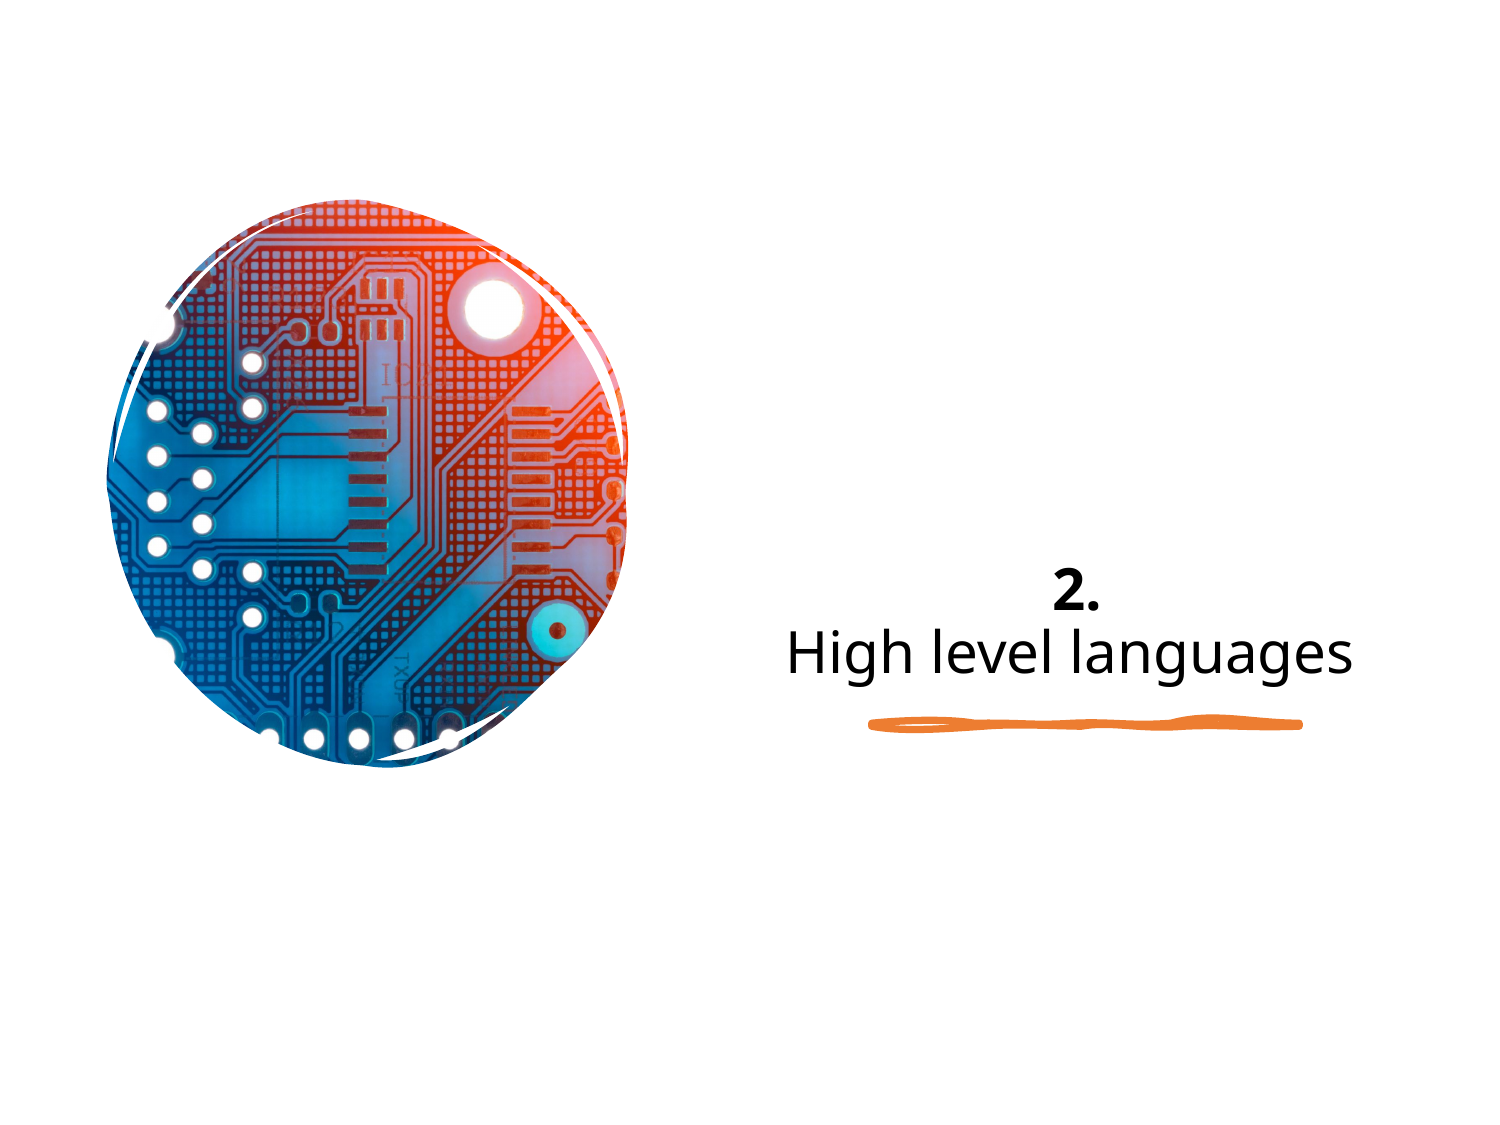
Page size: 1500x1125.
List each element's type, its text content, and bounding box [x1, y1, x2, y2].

text_box [0, 0, 1500, 1125]
title 2. High level languages [690, 393, 1480, 694]
